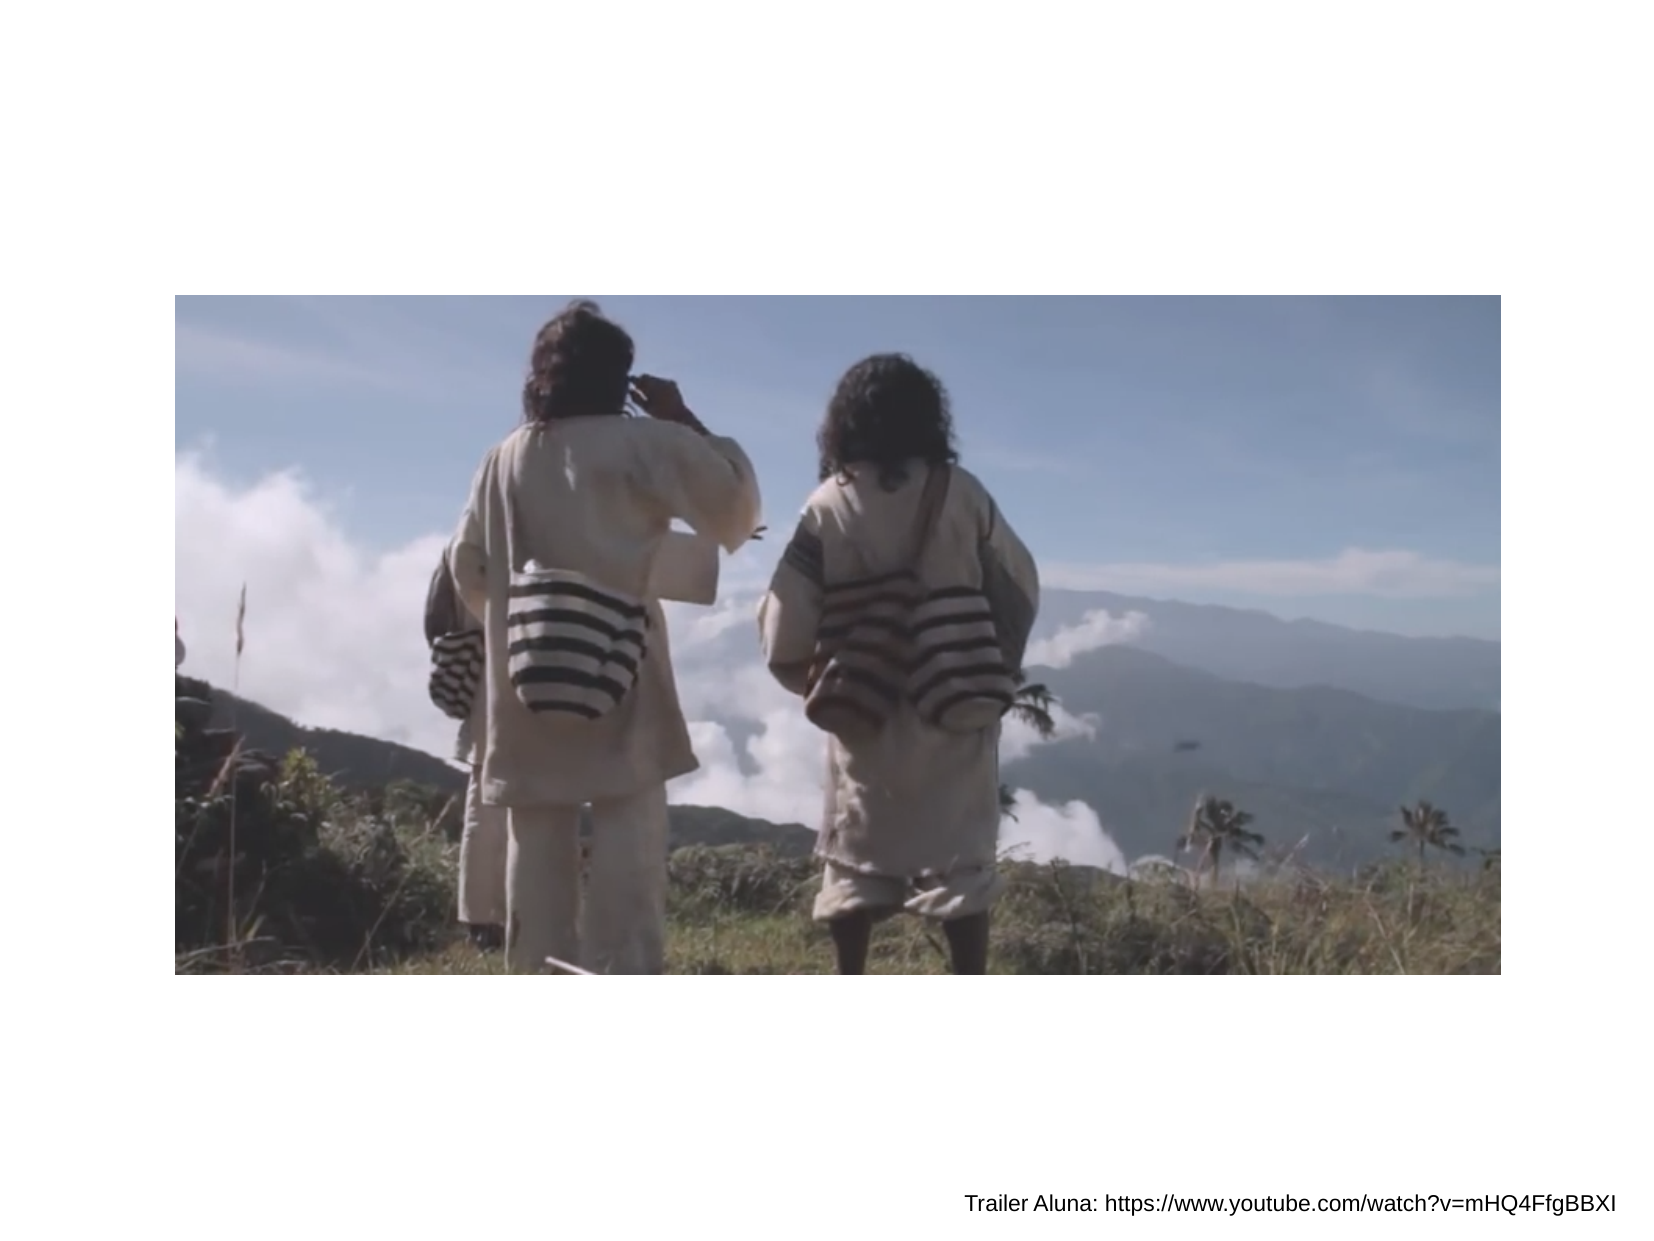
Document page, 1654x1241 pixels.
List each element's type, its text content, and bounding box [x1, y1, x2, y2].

text_box Trailer Aluna: https://www.youtube.com/watch?v=mHQ4FfgBBXI [949, 1183, 1654, 1241]
picture [175, 295, 1501, 976]
